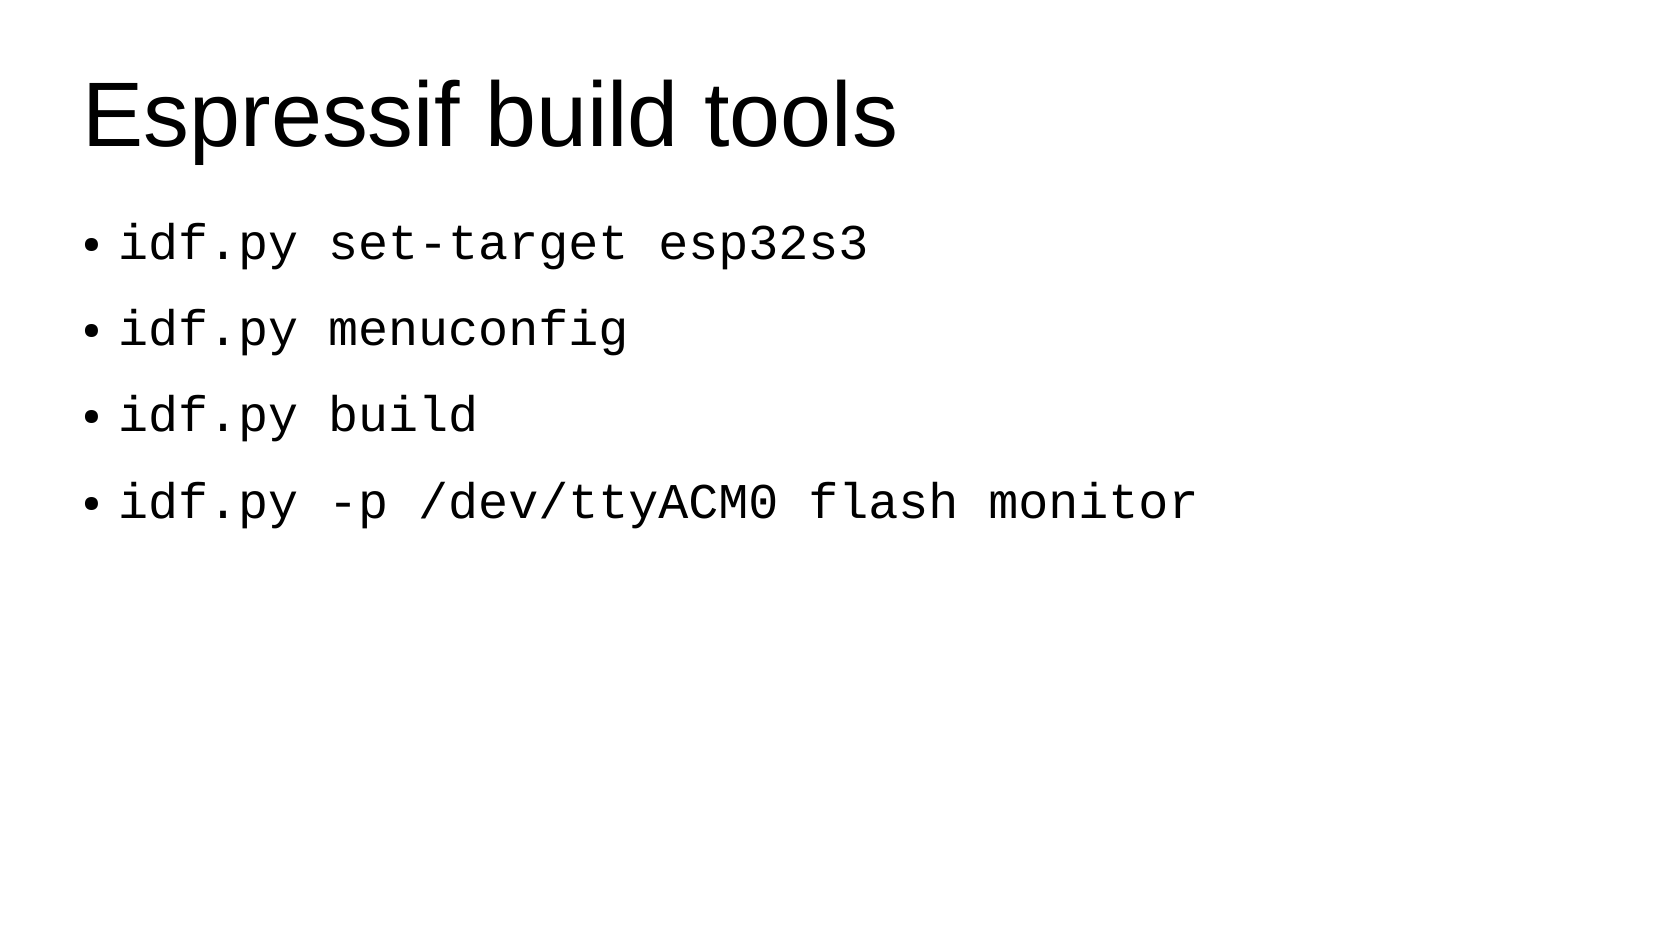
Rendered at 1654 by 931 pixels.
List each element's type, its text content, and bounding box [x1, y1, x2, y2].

title Espressif build tools [82, 37, 1571, 193]
list idf.py set-target esp32s3 idf.py menuconfig idf.py build idf.py -p /dev/ttyACM0 flash monitor [82, 217, 1571, 758]
